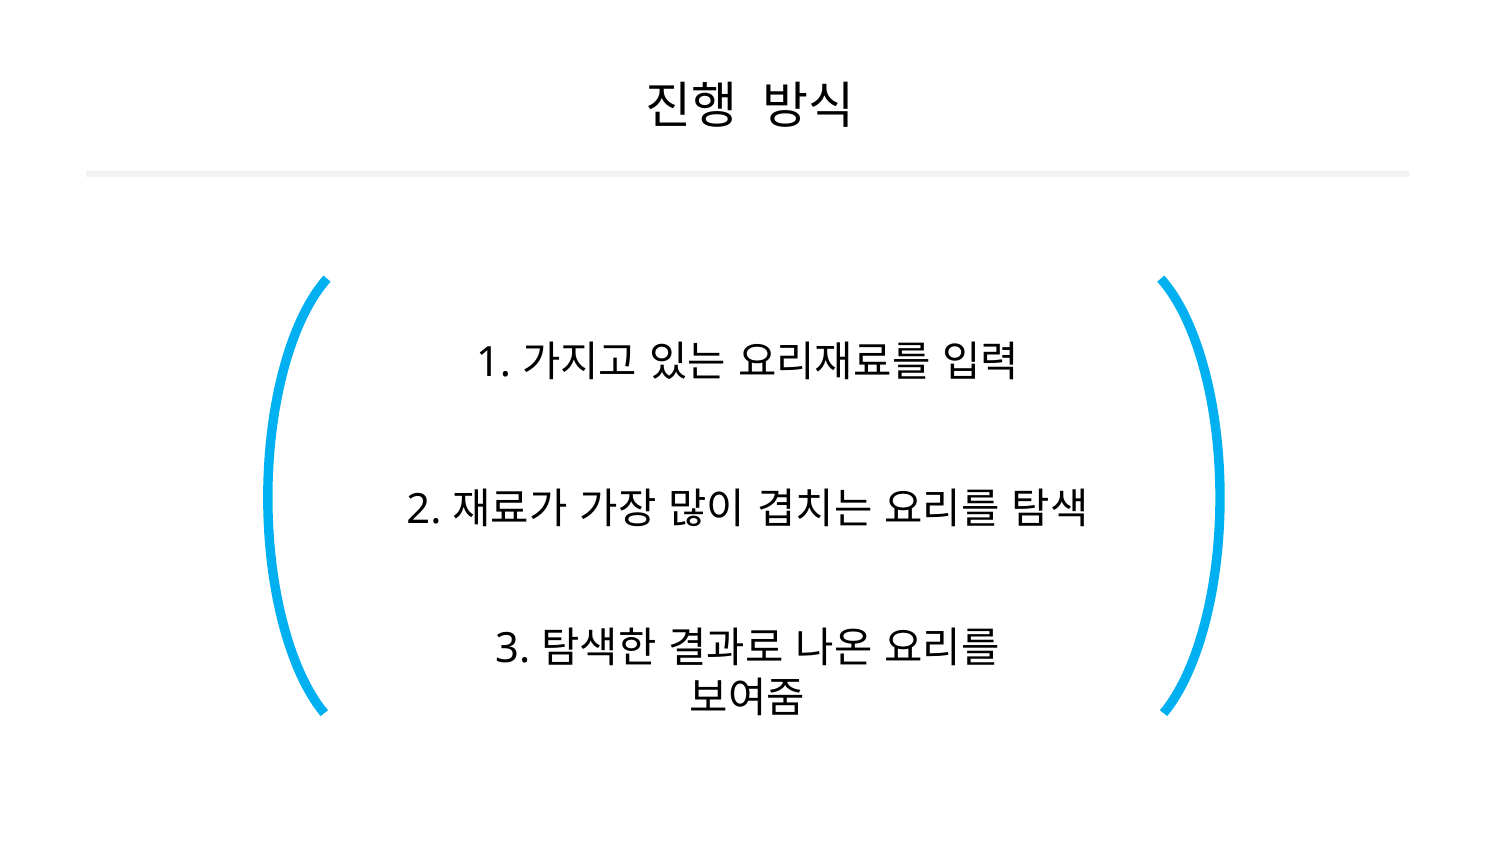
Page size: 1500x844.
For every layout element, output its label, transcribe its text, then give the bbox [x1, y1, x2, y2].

text_box 1. 가지고 있는 요리재료를 입력 [416, 327, 1079, 393]
text_box 2. 재료가 가장 많이 겹치는 요리를 탐색 [356, 474, 1139, 540]
text_box 3. 탐색한 결과로 나온 요리를 보여줌 [416, 613, 1079, 729]
title 진행 방식 [75, 33, 1425, 174]
